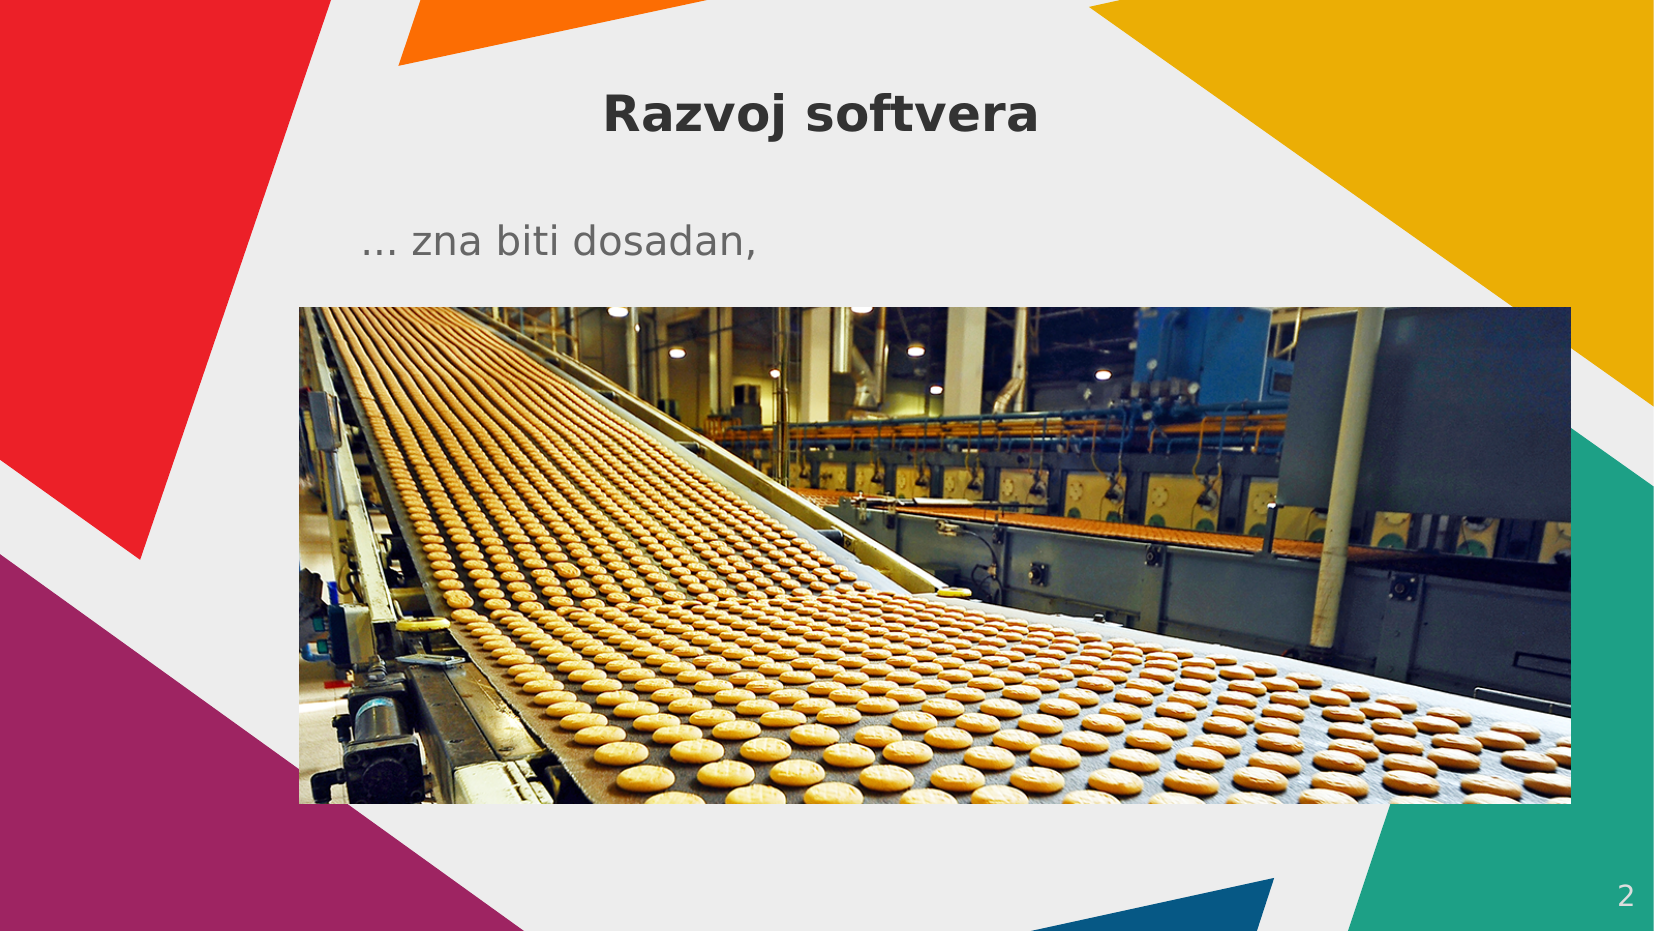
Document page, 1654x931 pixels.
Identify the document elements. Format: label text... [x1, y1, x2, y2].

picture [299, 307, 1571, 804]
title Razvoj softvera [289, 36, 1372, 193]
list ... zna biti dosadan, [289, 217, 1372, 817]
